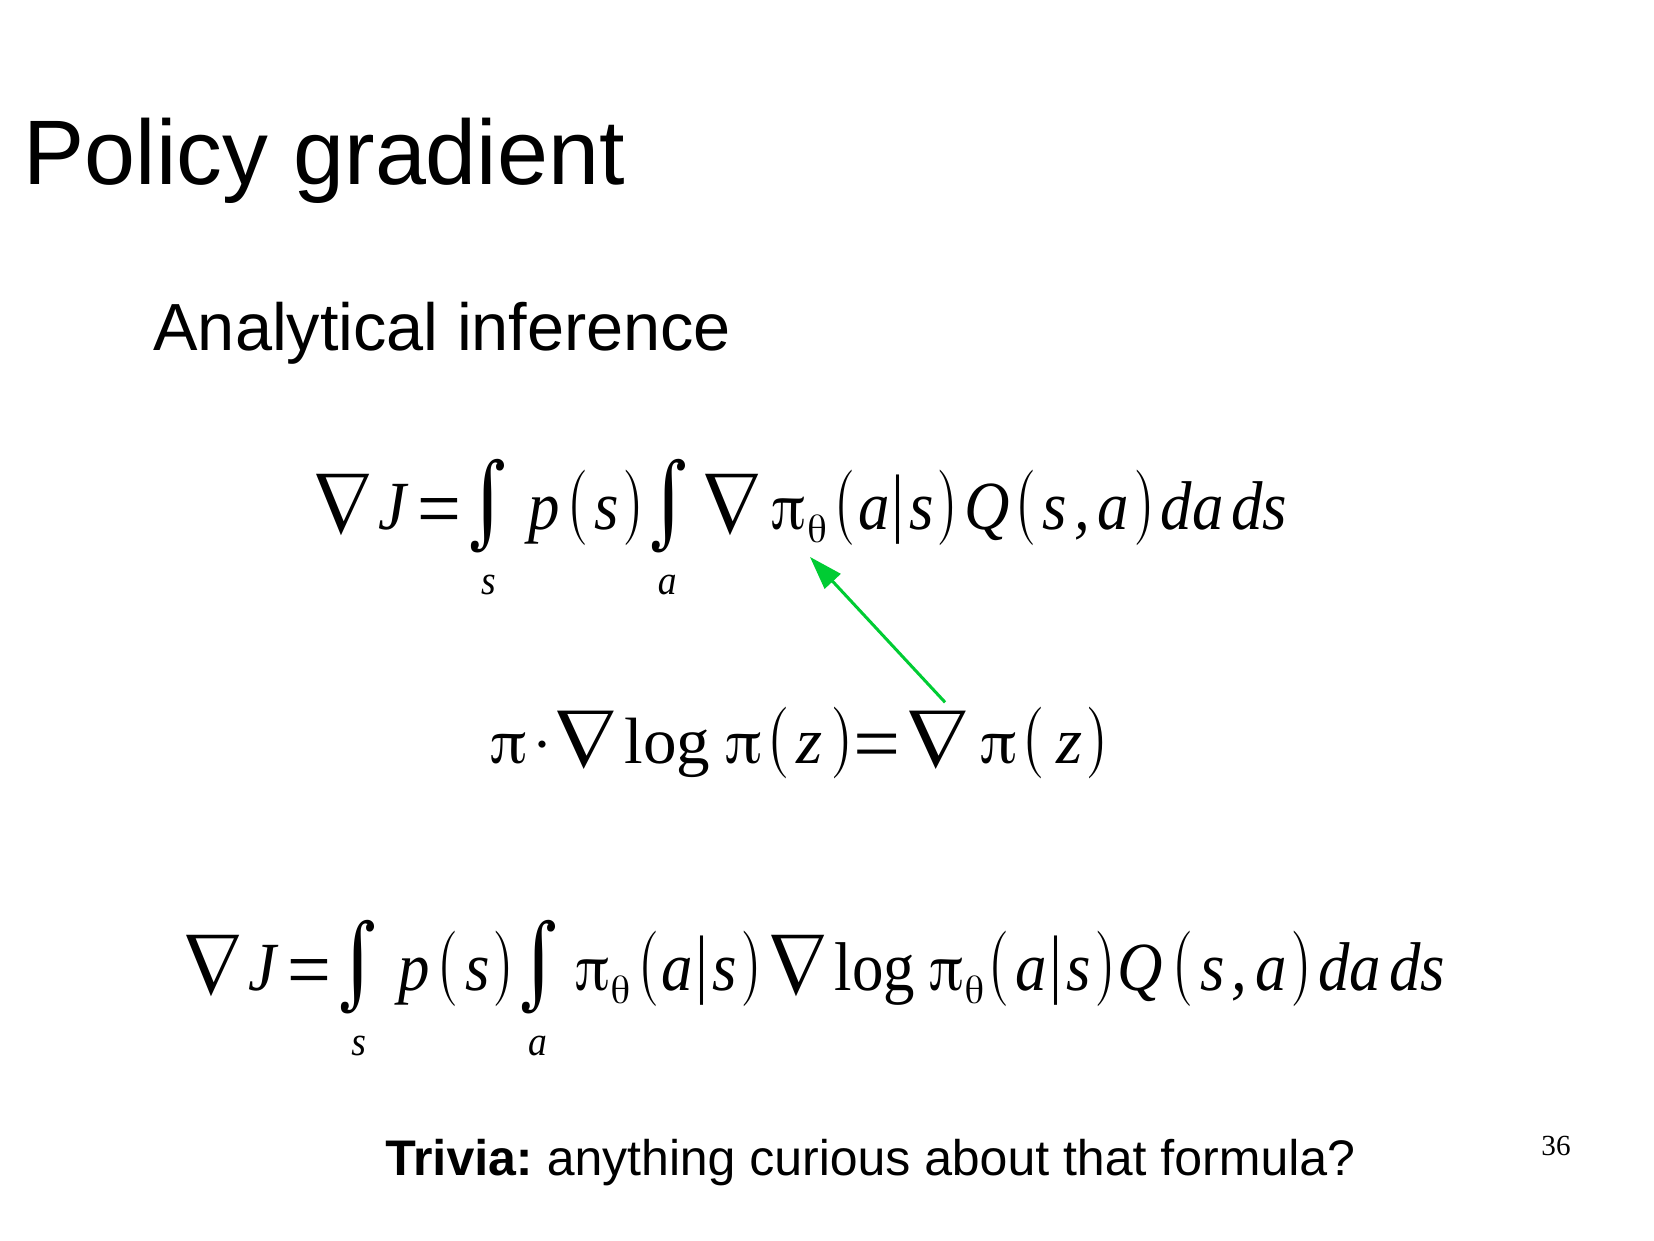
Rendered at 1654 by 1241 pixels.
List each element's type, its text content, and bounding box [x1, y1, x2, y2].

list Analytical inference [82, 290, 1571, 1010]
chart [166, 912, 1463, 1064]
chart [296, 452, 1306, 604]
chart [473, 702, 1126, 782]
text_box Trivia: anything curious about that formula? [370, 1123, 1371, 1195]
title Policy gradient [23, 49, 1512, 257]
